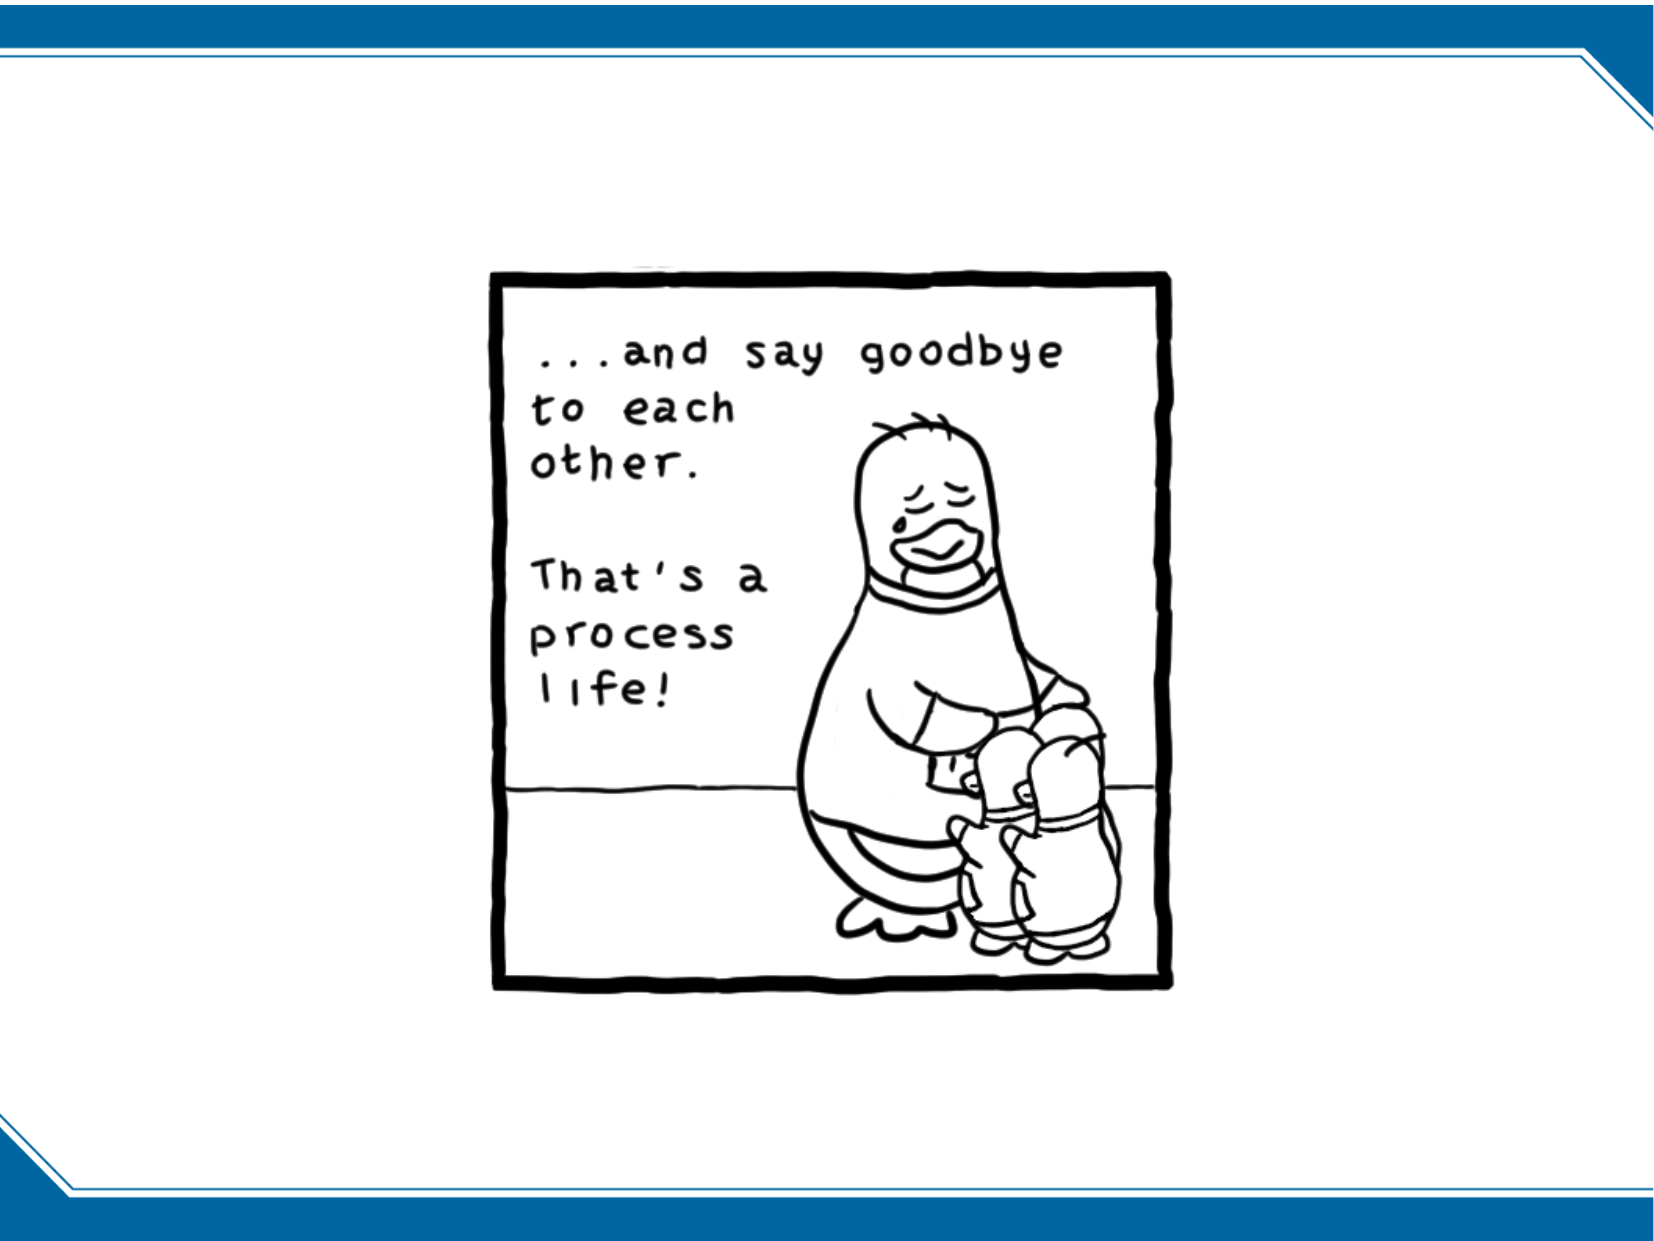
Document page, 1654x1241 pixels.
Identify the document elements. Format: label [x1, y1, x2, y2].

picture [478, 262, 1190, 999]
picture [0, 1113, 1654, 1241]
picture [0, 5, 1654, 132]
